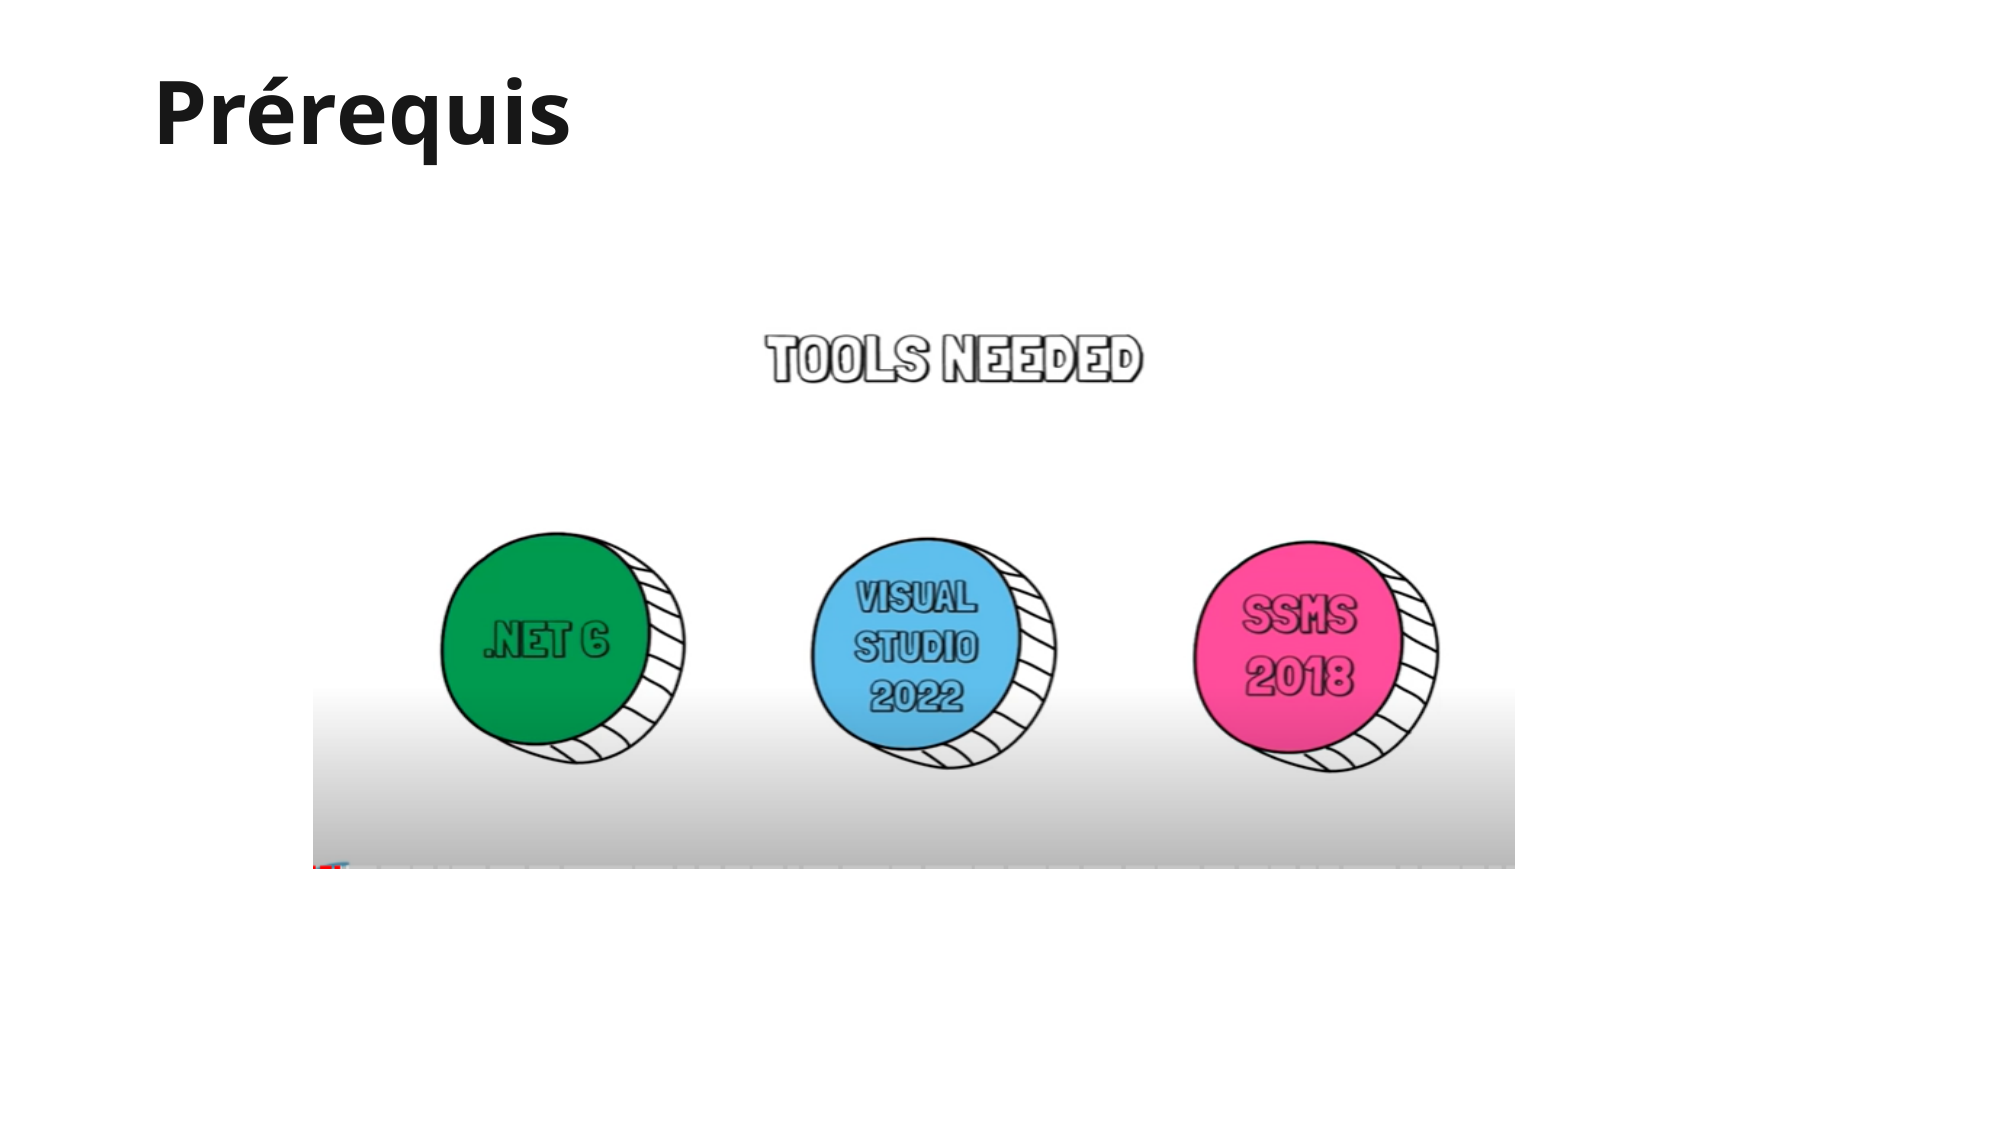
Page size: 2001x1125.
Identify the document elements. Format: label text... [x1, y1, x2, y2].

title Prérequis [137, 59, 1863, 278]
picture [313, 283, 1515, 869]
